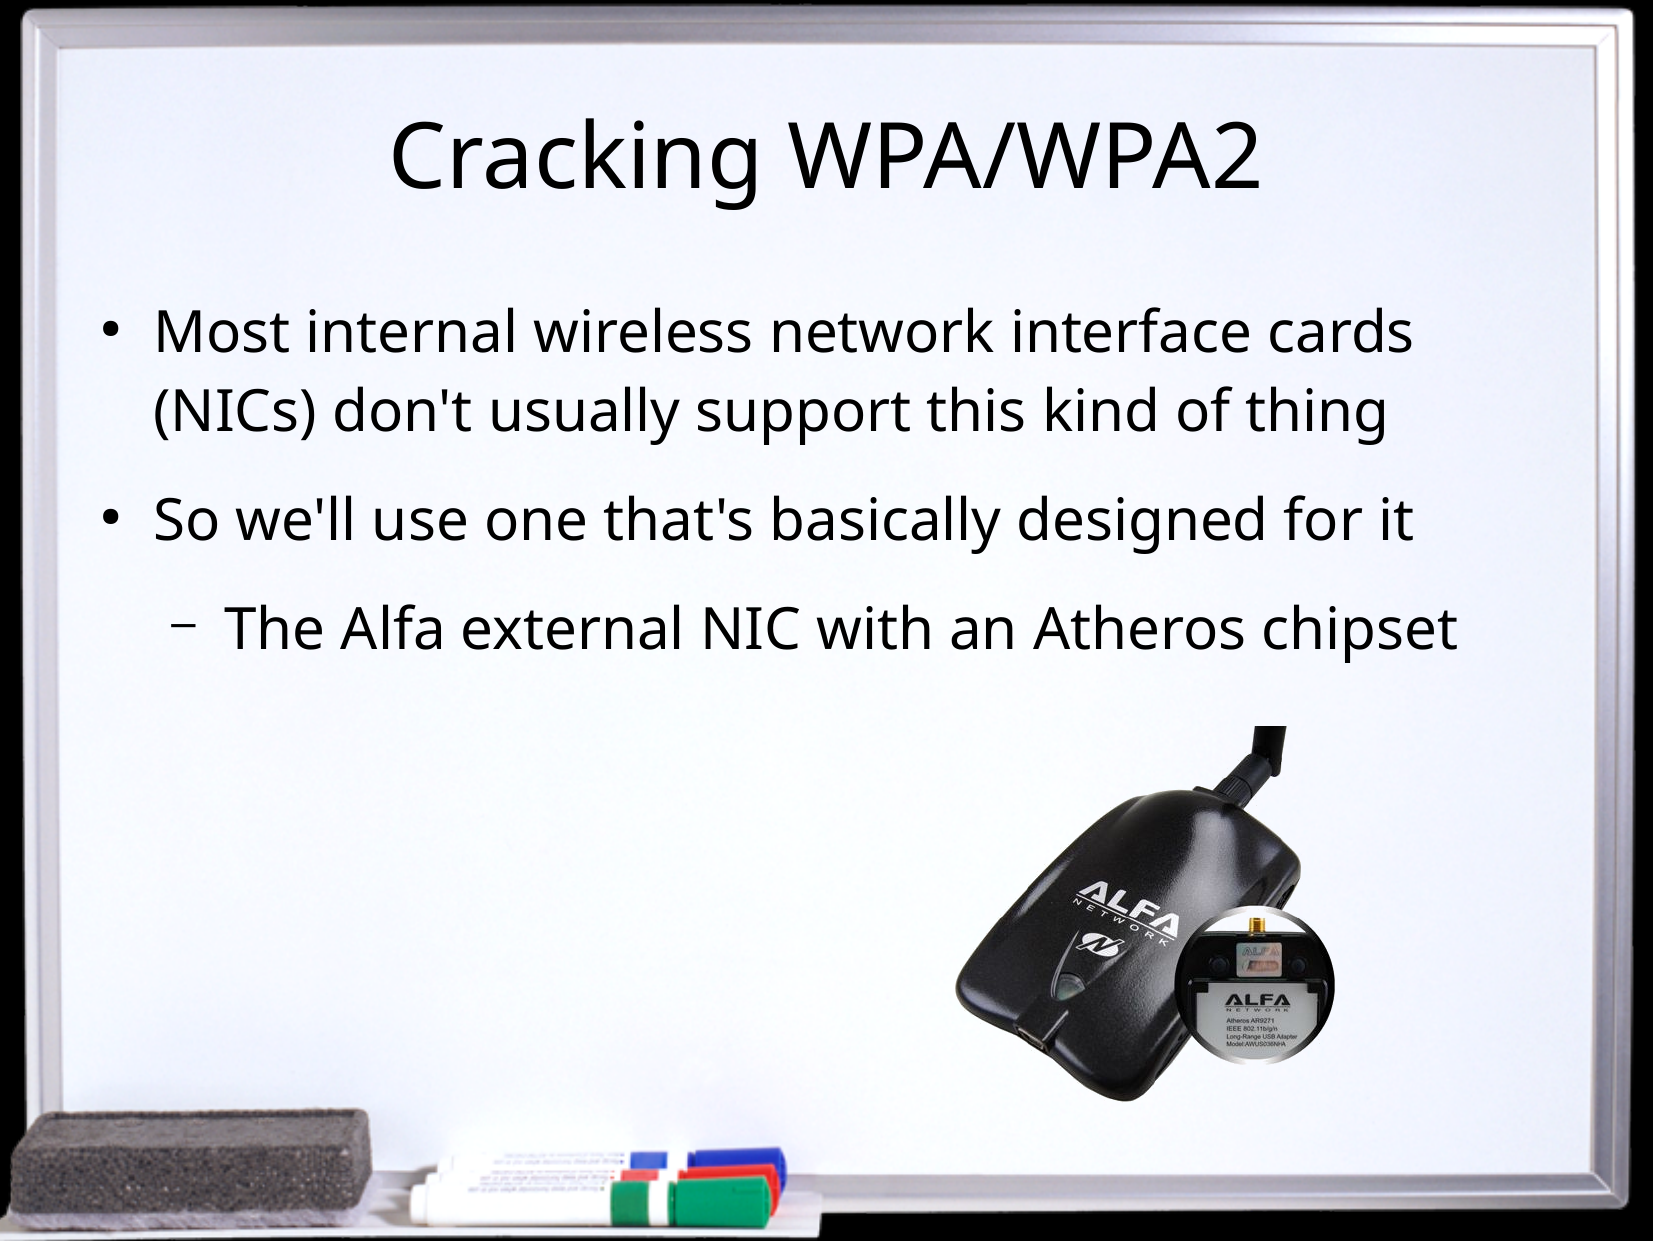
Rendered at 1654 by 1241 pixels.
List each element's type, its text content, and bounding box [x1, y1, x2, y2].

title Cracking WPA/WPA2 [82, 49, 1571, 257]
list Most internal wireless network interface cards (NICs) don't usually support this kind of thing So we'll use one that's basically designed for it The Alfa external NIC with an Atheros chipset [82, 290, 1571, 1109]
picture [0, 0, 1654, 1241]
